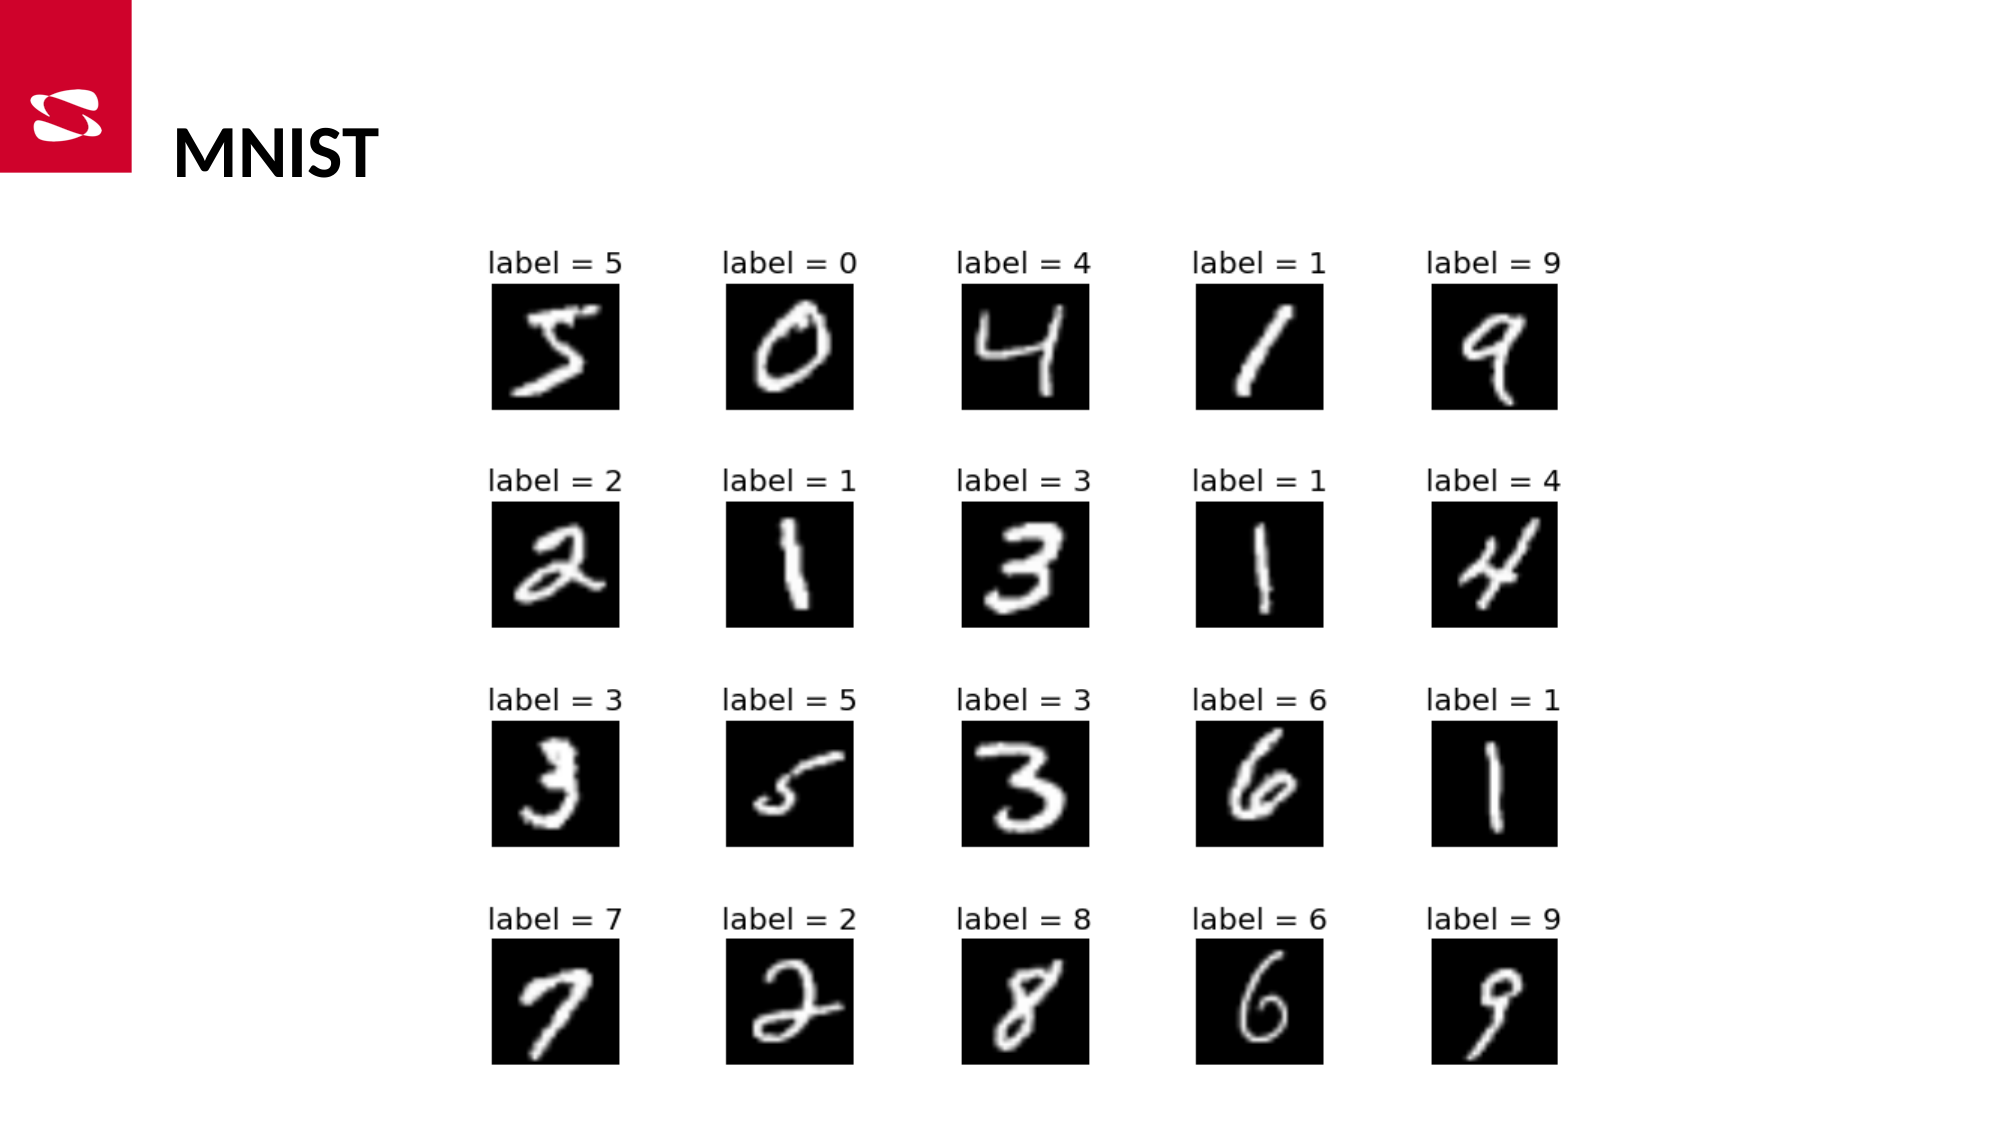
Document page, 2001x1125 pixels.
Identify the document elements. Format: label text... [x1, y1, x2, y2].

picture [30, 89, 102, 142]
title MNIST [157, 0, 1844, 200]
picture [405, 224, 1606, 1125]
